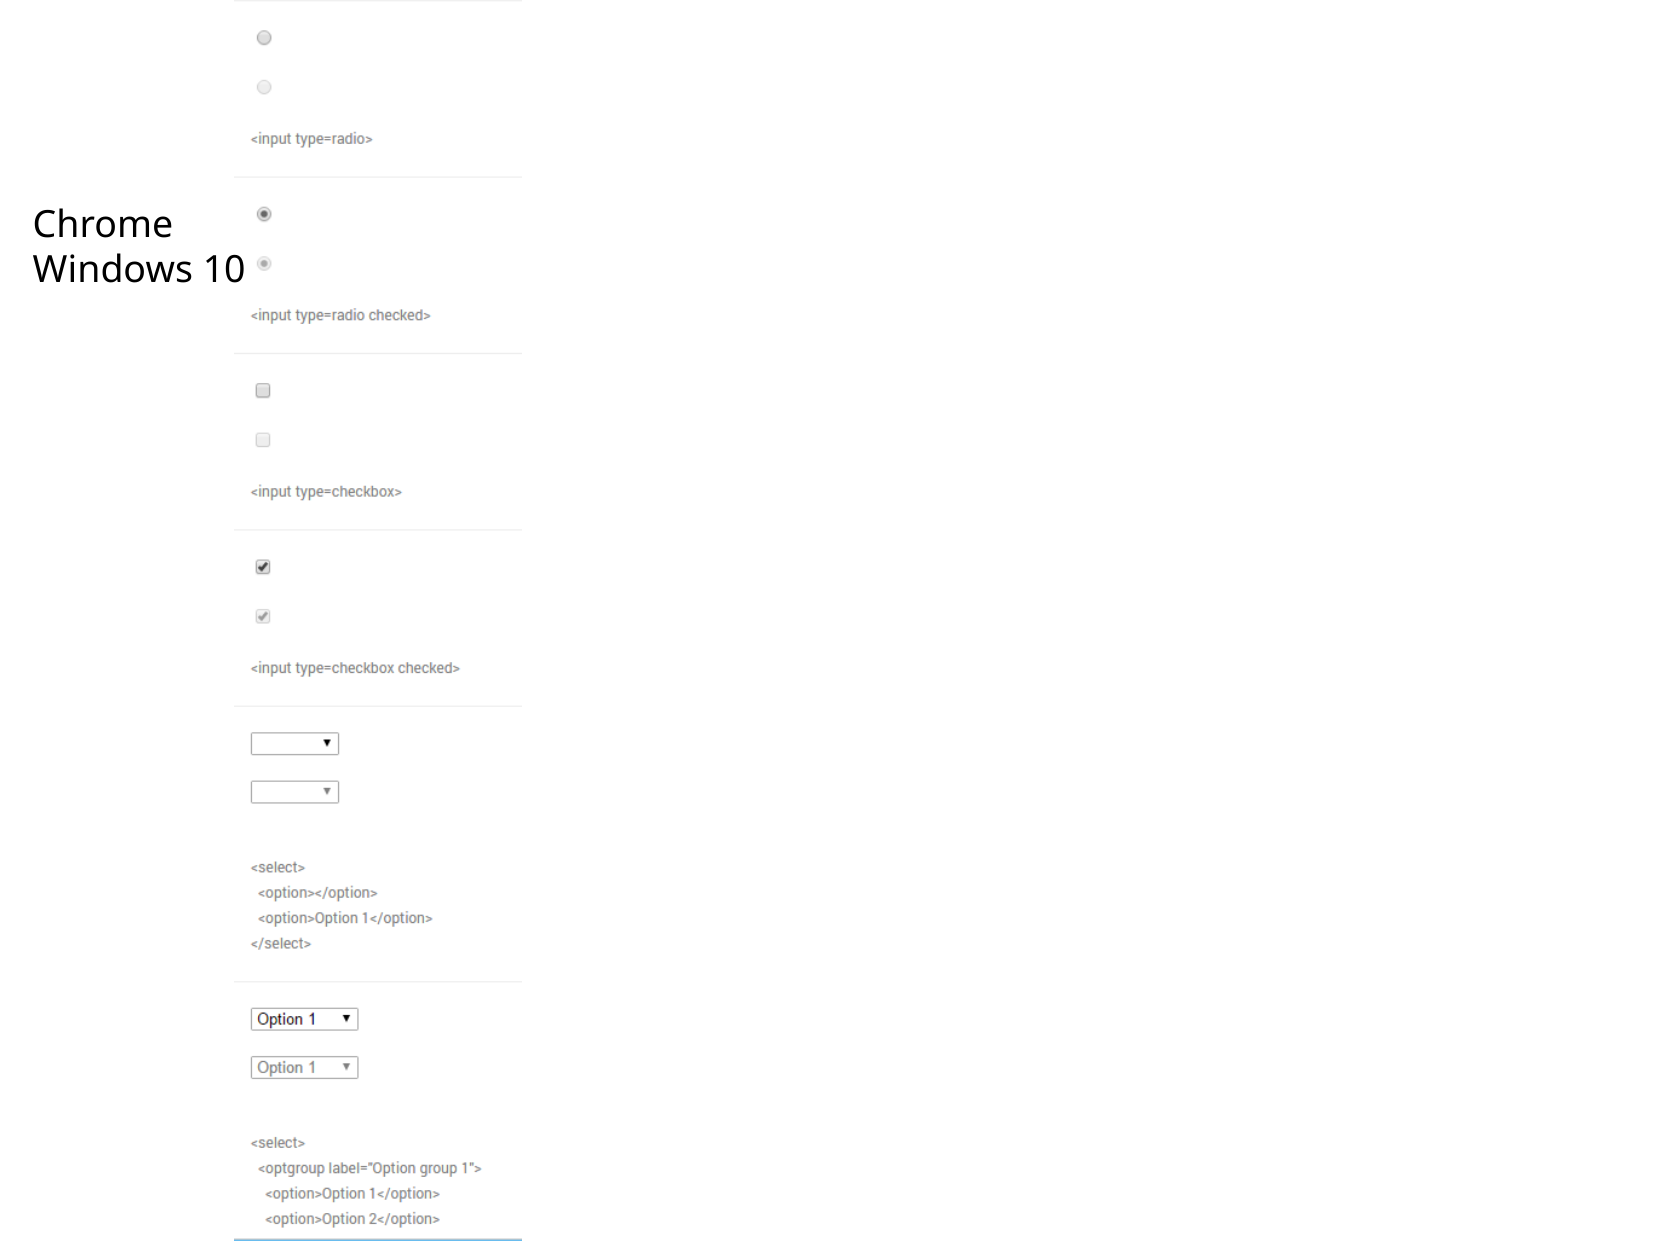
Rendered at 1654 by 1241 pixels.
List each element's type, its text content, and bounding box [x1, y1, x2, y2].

text_box Chrome Windows 10 [17, 192, 277, 299]
picture [234, 0, 522, 1241]
